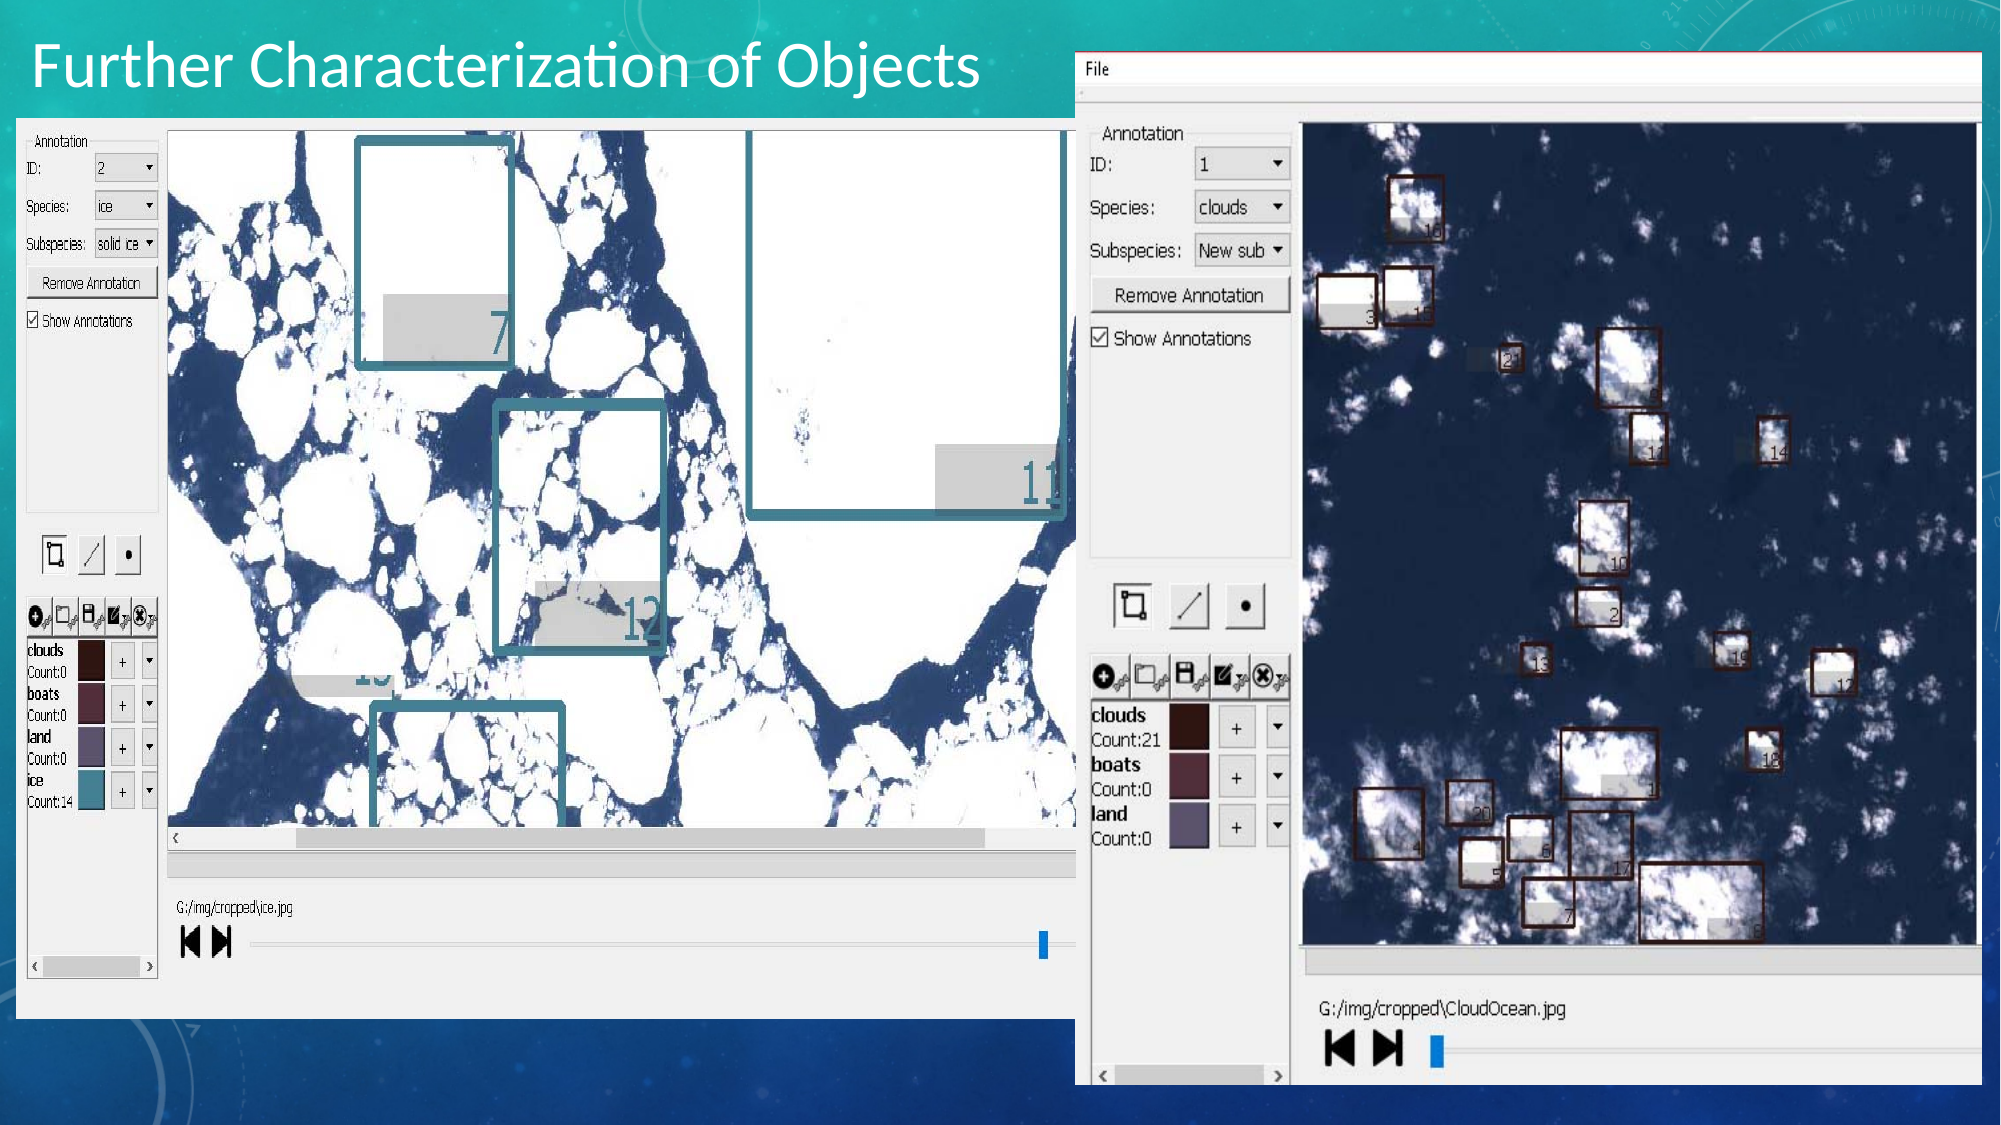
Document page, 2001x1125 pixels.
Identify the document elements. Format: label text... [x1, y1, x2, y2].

text_box Further Characterization of Objects [16, 29, 1076, 201]
picture [0, 0, 2001, 1125]
